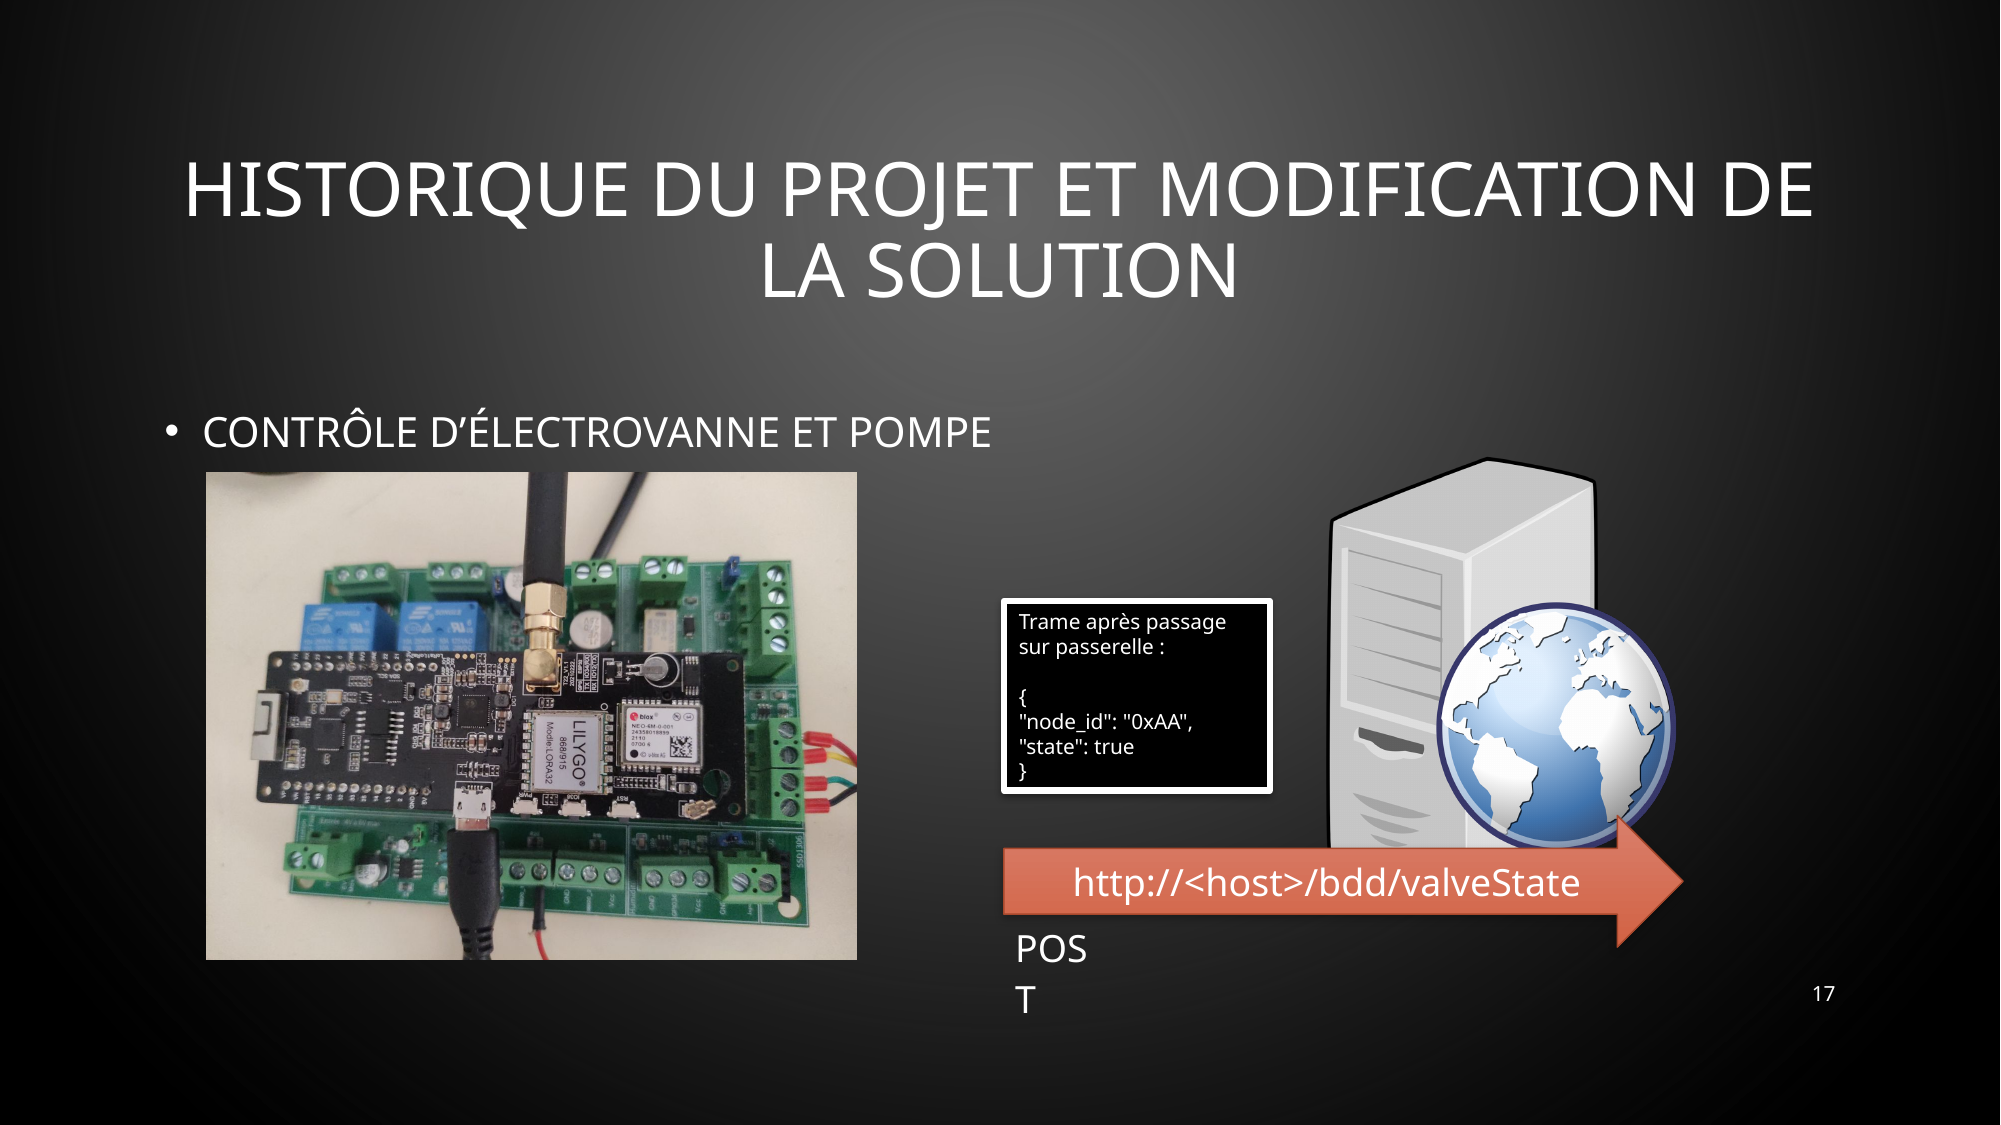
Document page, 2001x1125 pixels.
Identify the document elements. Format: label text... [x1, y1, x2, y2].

list Contrôle d’électrovanne et pompe [149, 388, 1850, 950]
text_box POST [1000, 915, 1123, 979]
picture [0, 0, 2000, 1125]
text_box Trame après passage sur passerelle : { "node_id": "0xAA", "state": true } [1003, 600, 1270, 791]
title Historique du projet et modification de la solution [149, 101, 1850, 364]
text_box http://<host>/bdd/valveState [1003, 815, 1684, 948]
